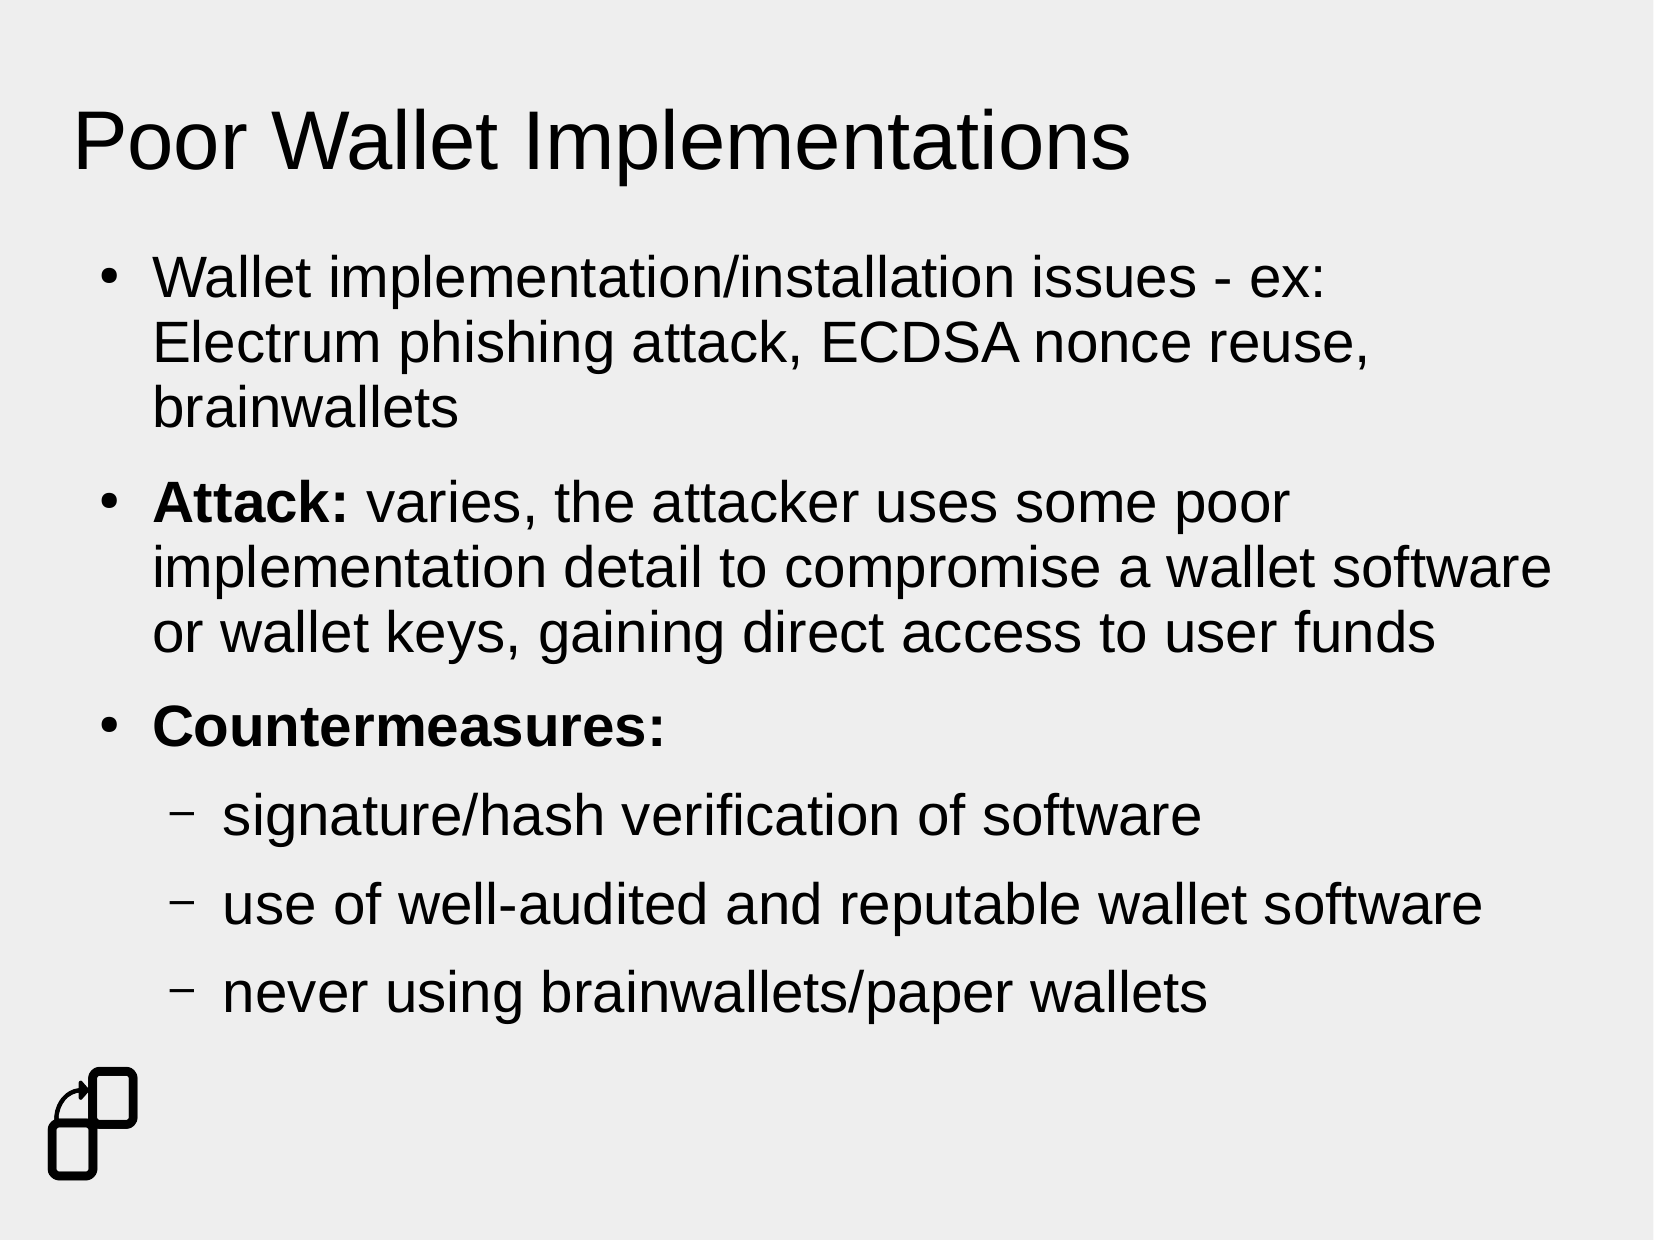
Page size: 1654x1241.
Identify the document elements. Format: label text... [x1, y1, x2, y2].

picture [30, 1062, 153, 1186]
text_box Poor Wallet Implementations [57, 87, 1546, 196]
list Wallet implementation/installation issues - ex: Electrum phishing attack, ECDSA nonce reuse, brainwallets Attack: varies, the attacker uses some poor implementation detail to compromise a wallet software or wallet keys, gaining direct access to user funds Countermeasures: signature/hash verification of software use of well-audited and reputable wallet software never using brainwallets/paper wallets [81, 245, 1570, 1104]
